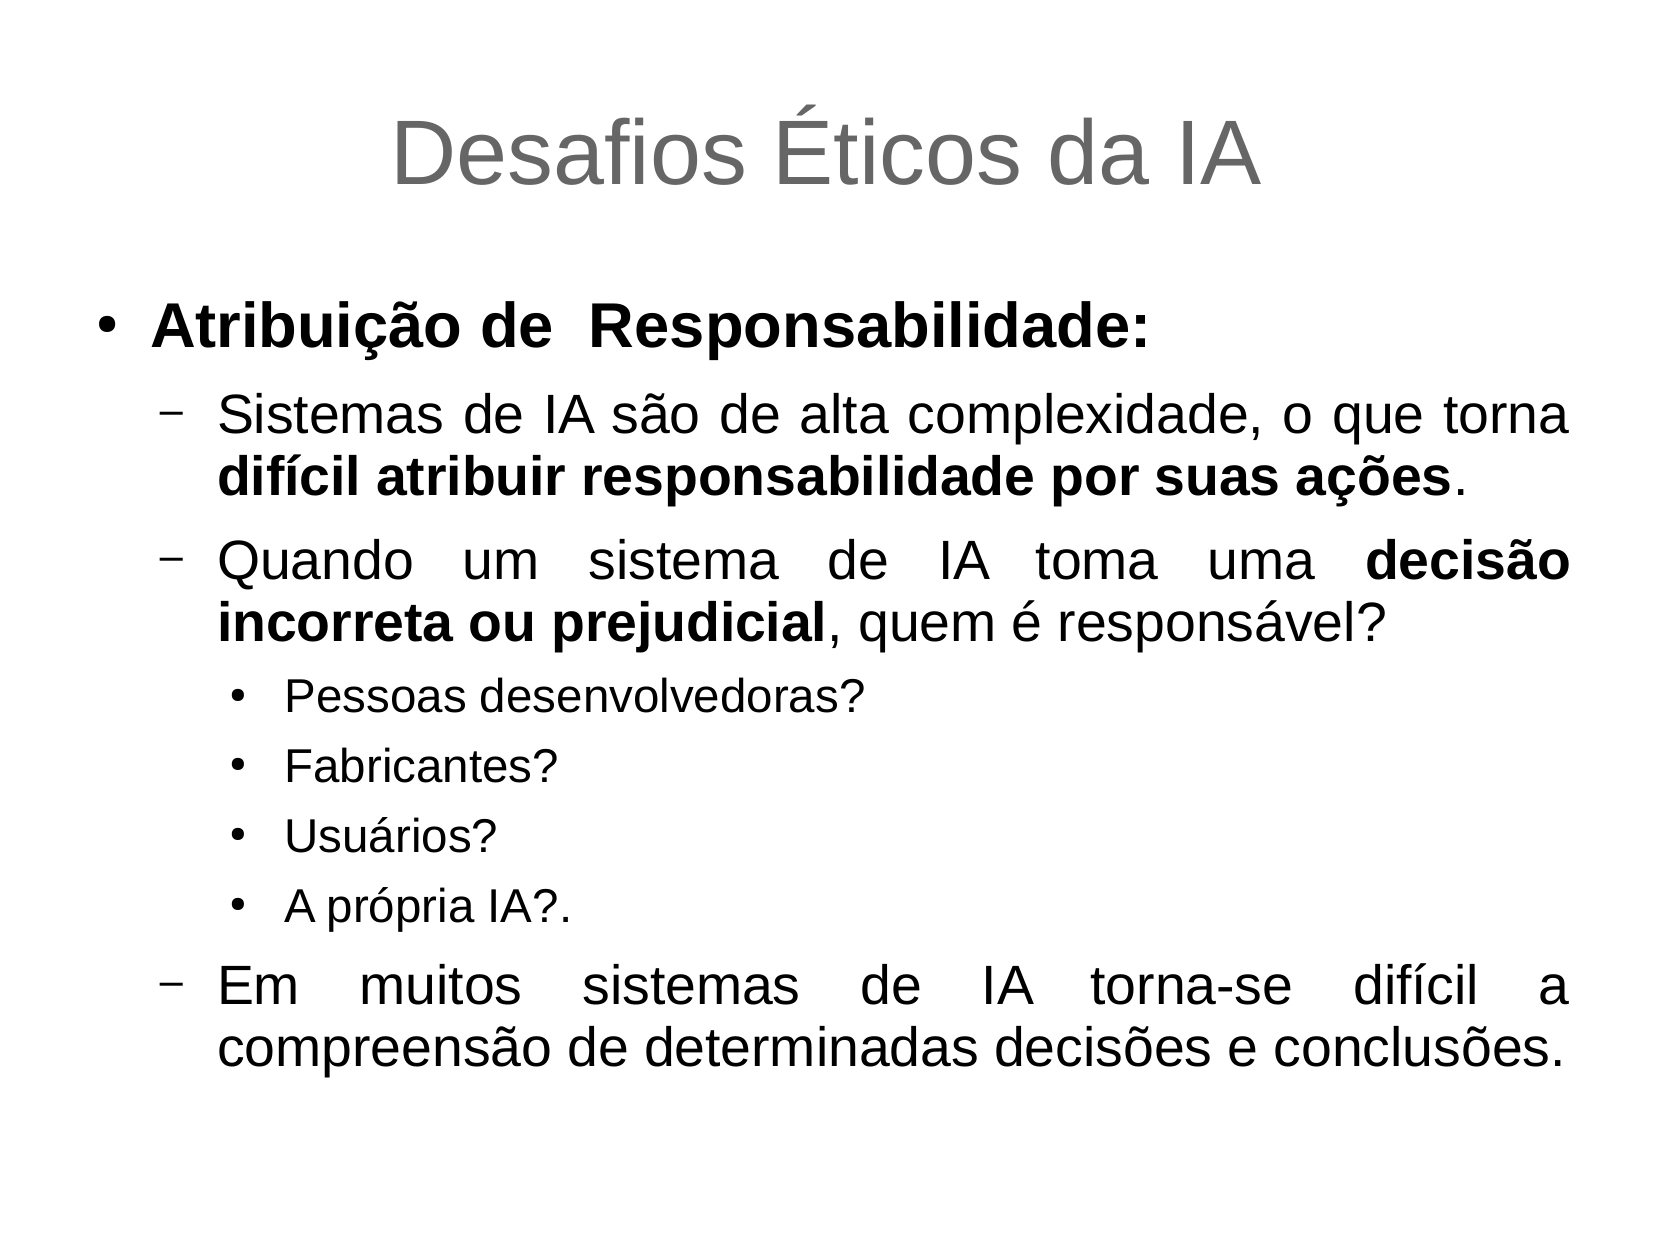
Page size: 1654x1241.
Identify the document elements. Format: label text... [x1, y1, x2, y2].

title Desafios Éticos da IA [82, 49, 1571, 257]
list Atribuição de Responsabilidade: Sistemas de IA são de alta complexidade, o que torna difícil atribuir responsabilidade por suas ações. Quando um sistema de IA toma uma decisão incorreta ou prejudicial, quem é responsável? Pessoas desenvolvedoras? Fabricantes? Usuários? A própria IA?. Em muitos sistemas de IA torna-se difícil a compreensão de determinadas decisões e conclusões. [82, 290, 1571, 1134]
